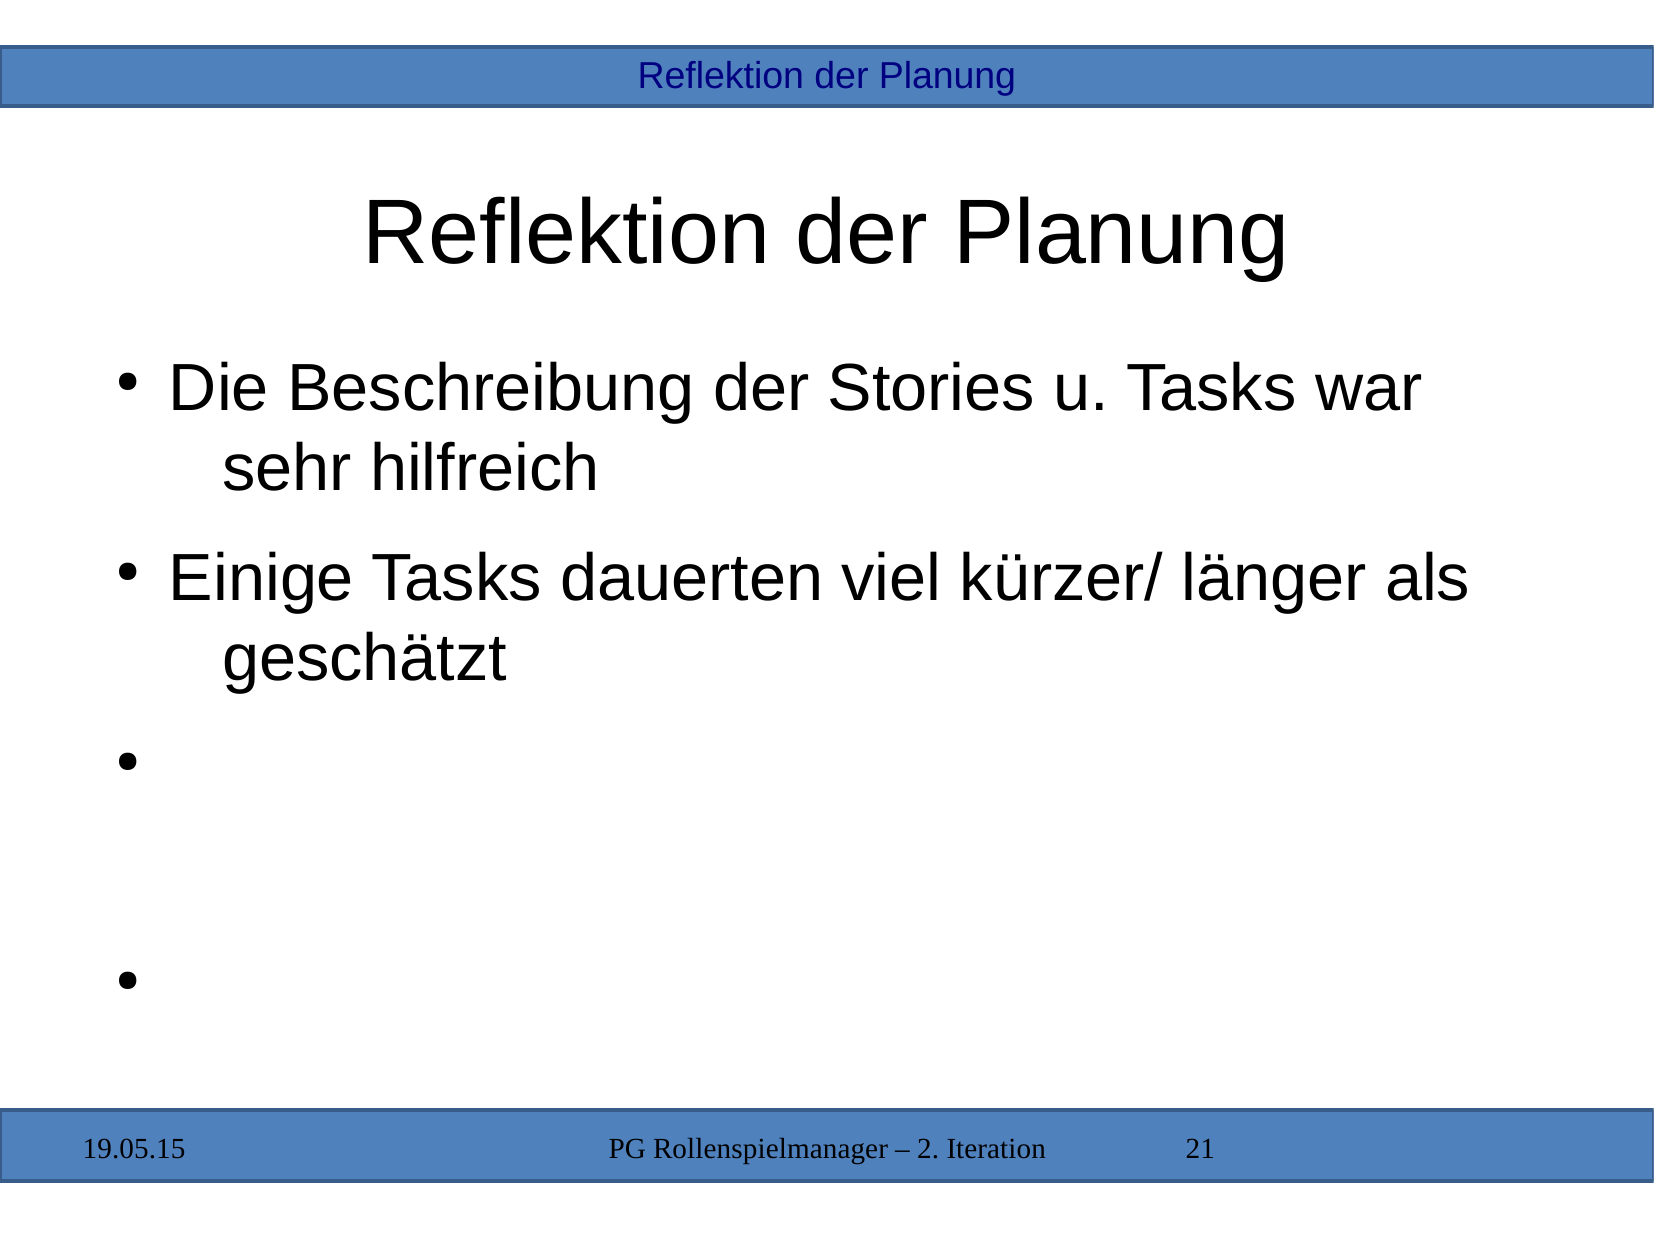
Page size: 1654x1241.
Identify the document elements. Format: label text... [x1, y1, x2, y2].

text_box Reflektion der Planung [0, 47, 1654, 105]
text_box [1185, 1129, 1571, 1216]
list Die Beschreibung der Stories u. Tasks war sehr hilfreich Einige Tasks dauerten viel kürzer/ länger als geschätzt [80, 343, 1536, 1063]
text_box 19.05.15 [82, 1129, 468, 1216]
text_box PG Rollenspielmanager – 2. Iteration [565, 1129, 1090, 1216]
title Reflektion der Planung [82, 123, 1571, 331]
